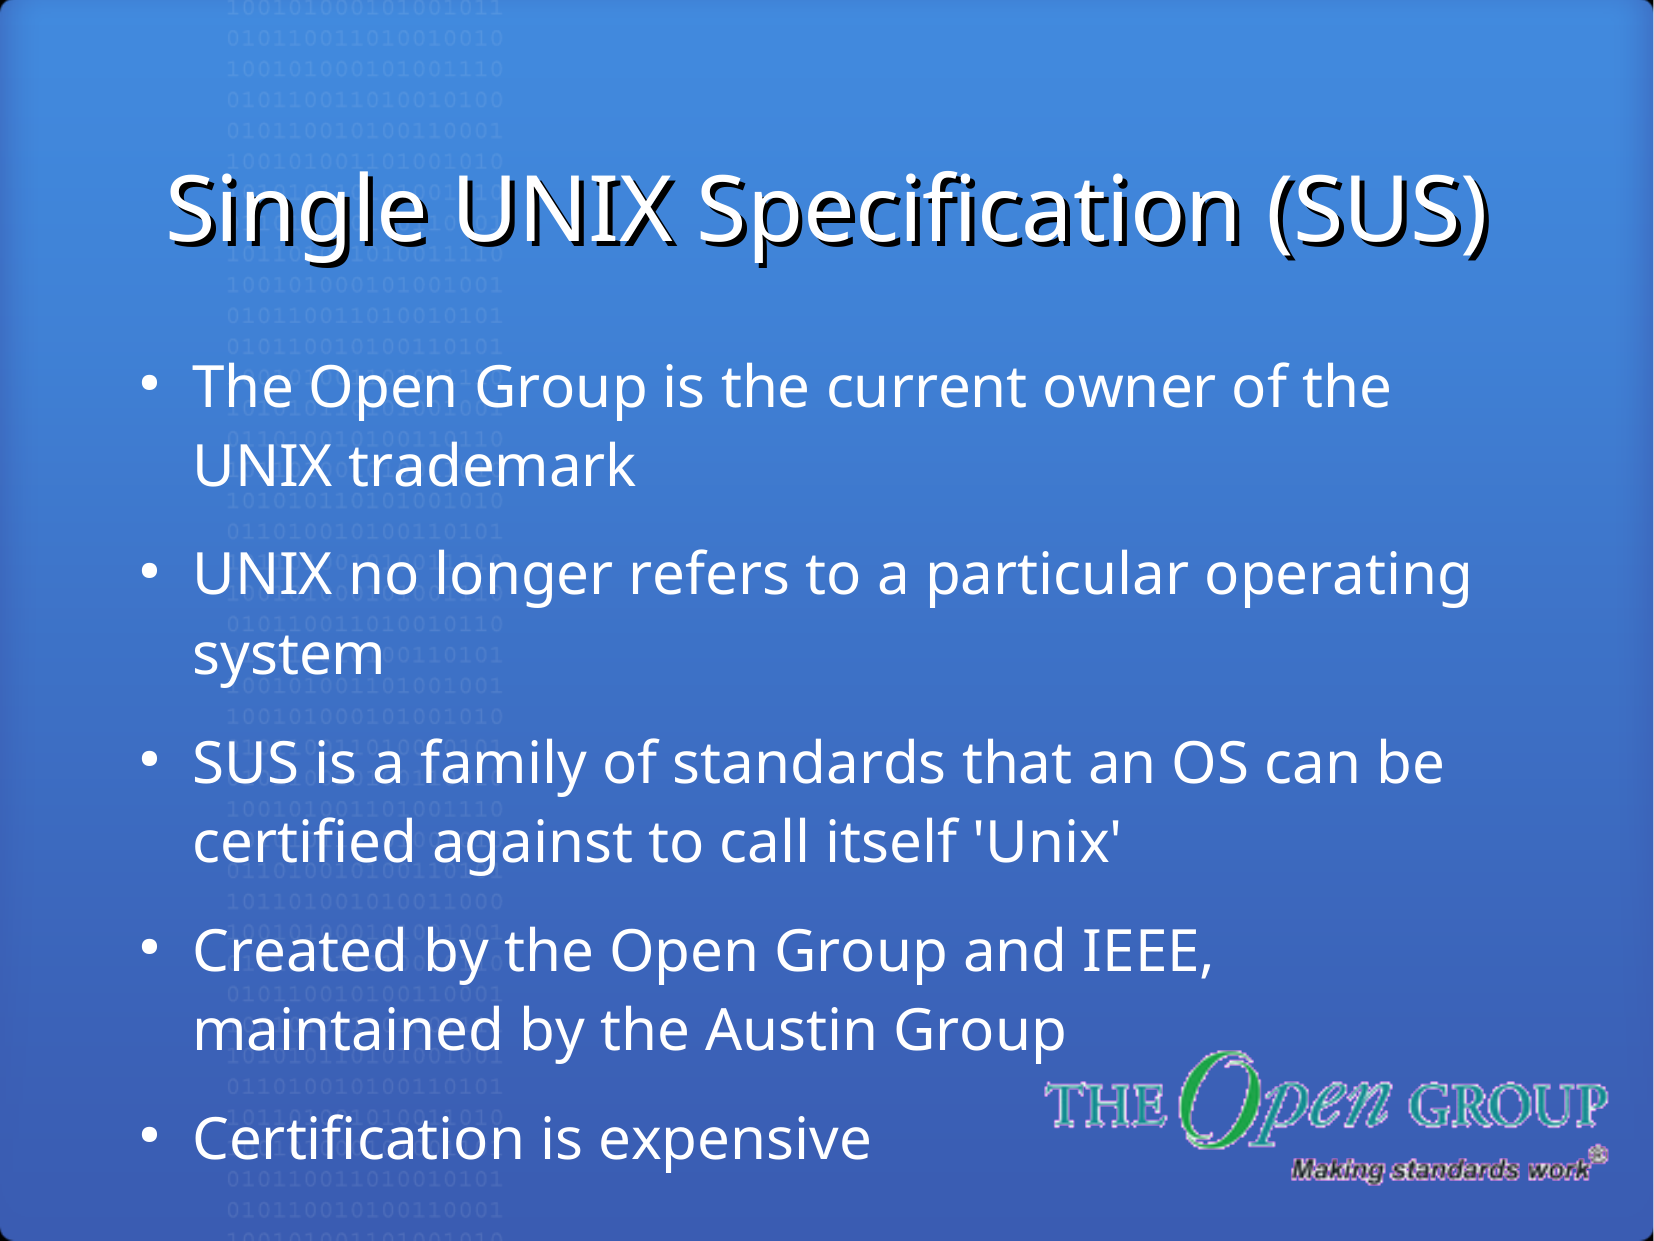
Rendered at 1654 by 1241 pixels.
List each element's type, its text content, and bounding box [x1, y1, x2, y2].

picture [0, 0, 1654, 1241]
title Single UNIX Specification (SUS) [121, 102, 1534, 310]
list The Open Group is the current owner of the UNIX trademark UNIX no longer refers to a particular operating system SUS is a family of standards that an OS can be certified against to call itself 'Unix' Created by the Open Group and IEEE, maintained by the Austin Group Certification is expensive [121, 344, 1534, 1127]
